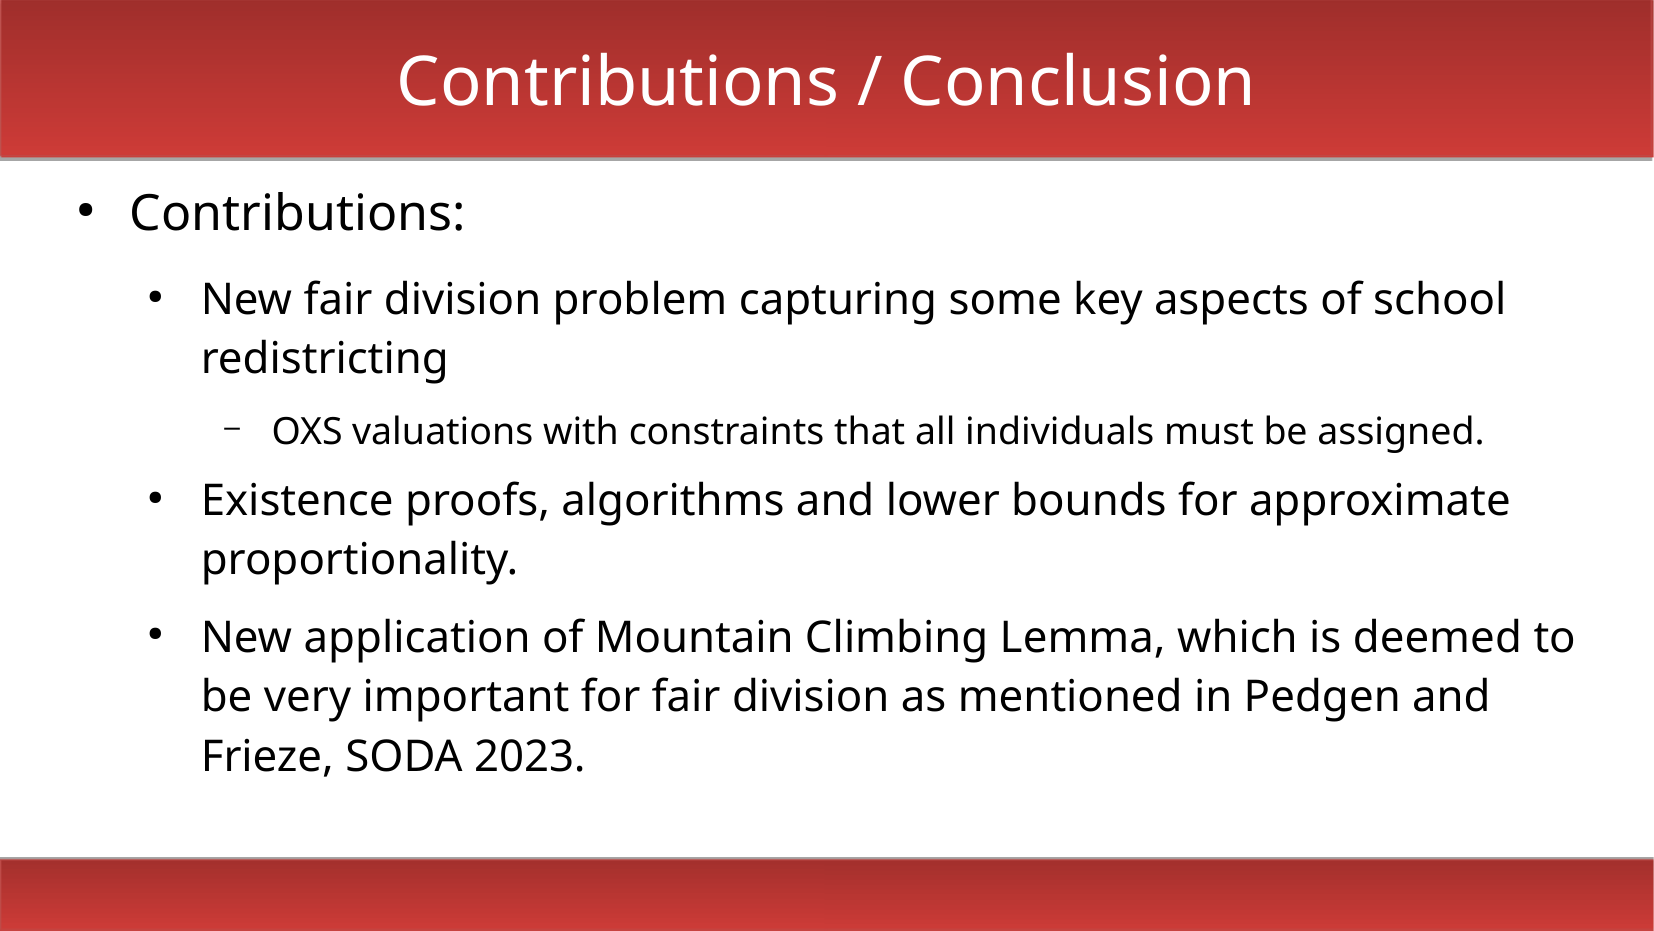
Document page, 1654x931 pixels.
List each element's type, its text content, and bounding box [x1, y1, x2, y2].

picture [0, 857, 1654, 931]
picture [0, 0, 1654, 161]
list Contributions: New fair division problem capturing some key aspects of school redistricting OXS valuations with constraints that all individuals must be assigned. Existence proofs, algorithms and lower bounds for approximate proportionality. New application of Mountain Climbing Lemma, which is deemed to be very important for fair division as mentioned in Pedgen and Frieze, SODA 2023. [59, 177, 1595, 792]
title Contributions / Conclusion [59, 23, 1595, 133]
